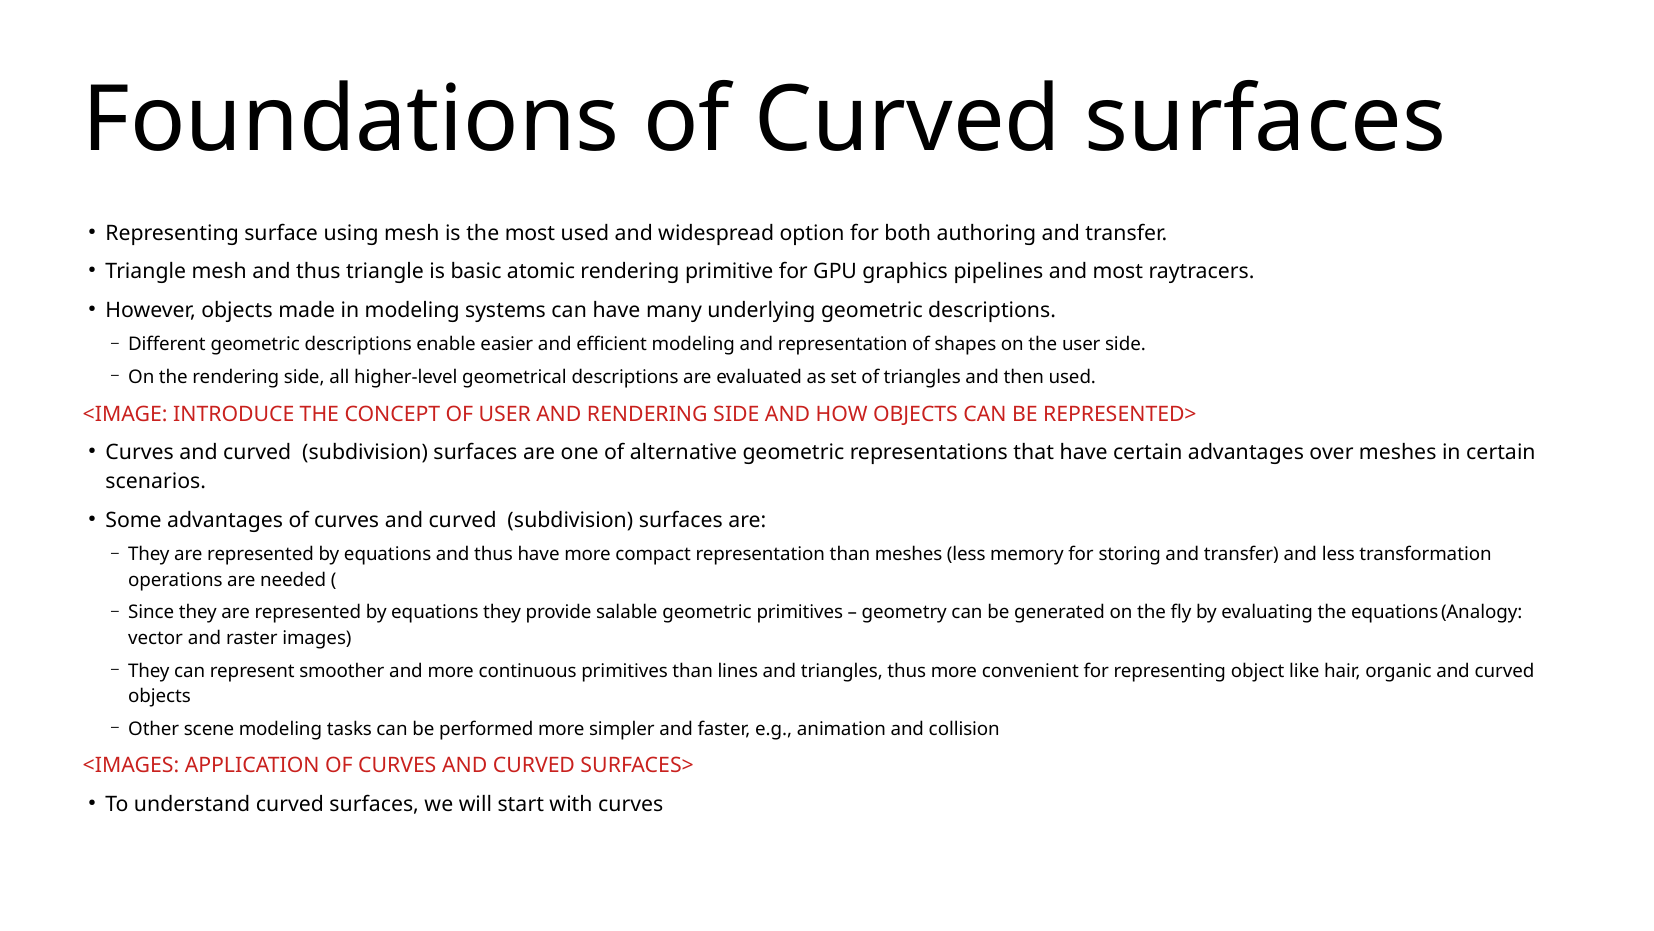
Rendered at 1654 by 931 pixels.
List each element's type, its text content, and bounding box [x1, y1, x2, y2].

list Representing surface using mesh is the most used and widespread option for both authoring and transfer. Triangle mesh and thus triangle is basic atomic rendering primitive for GPU graphics pipelines and most raytracers. However, objects made in modeling systems can have many underlying geometric descriptions. Different geometric descriptions enable easier and efficient modeling and representation of shapes on the user side. On the rendering side, all higher-level geometrical descriptions are evaluated as set of triangles and then used. <IMAGE: INTRODUCE THE CONCEPT OF USER AND RENDERING SIDE AND HOW OBJECTS CAN BE REPRESENTED> Curves and curved (subdivision) surfaces are one of alternative geometric representations that have certain advantages over meshes in certain scenarios. Some advantages of curves and curved (subdivision) surfaces are: They are represented by equations and thus have more compact representation than meshes (less memory for storing and transfer) and less transformation operations are needed ( Since they are represented by equations they provide salable geometric primitives – geometry can be generated on the fly by evaluating the equations (Analogy: vector and raster images) They can represent smoother and more continuous primitives than lines and triangles, thus more convenient for representing object like hair, organic and curved objects Other scene modeling tasks can be performed more simpler and faster, e.g., animation and collision <IMAGES: APPLICATION OF CURVES AND CURVED SURFACES> To understand curved surfaces, we will start with curves [82, 217, 1571, 826]
title Foundations of Curved surfaces [82, 37, 1571, 193]
